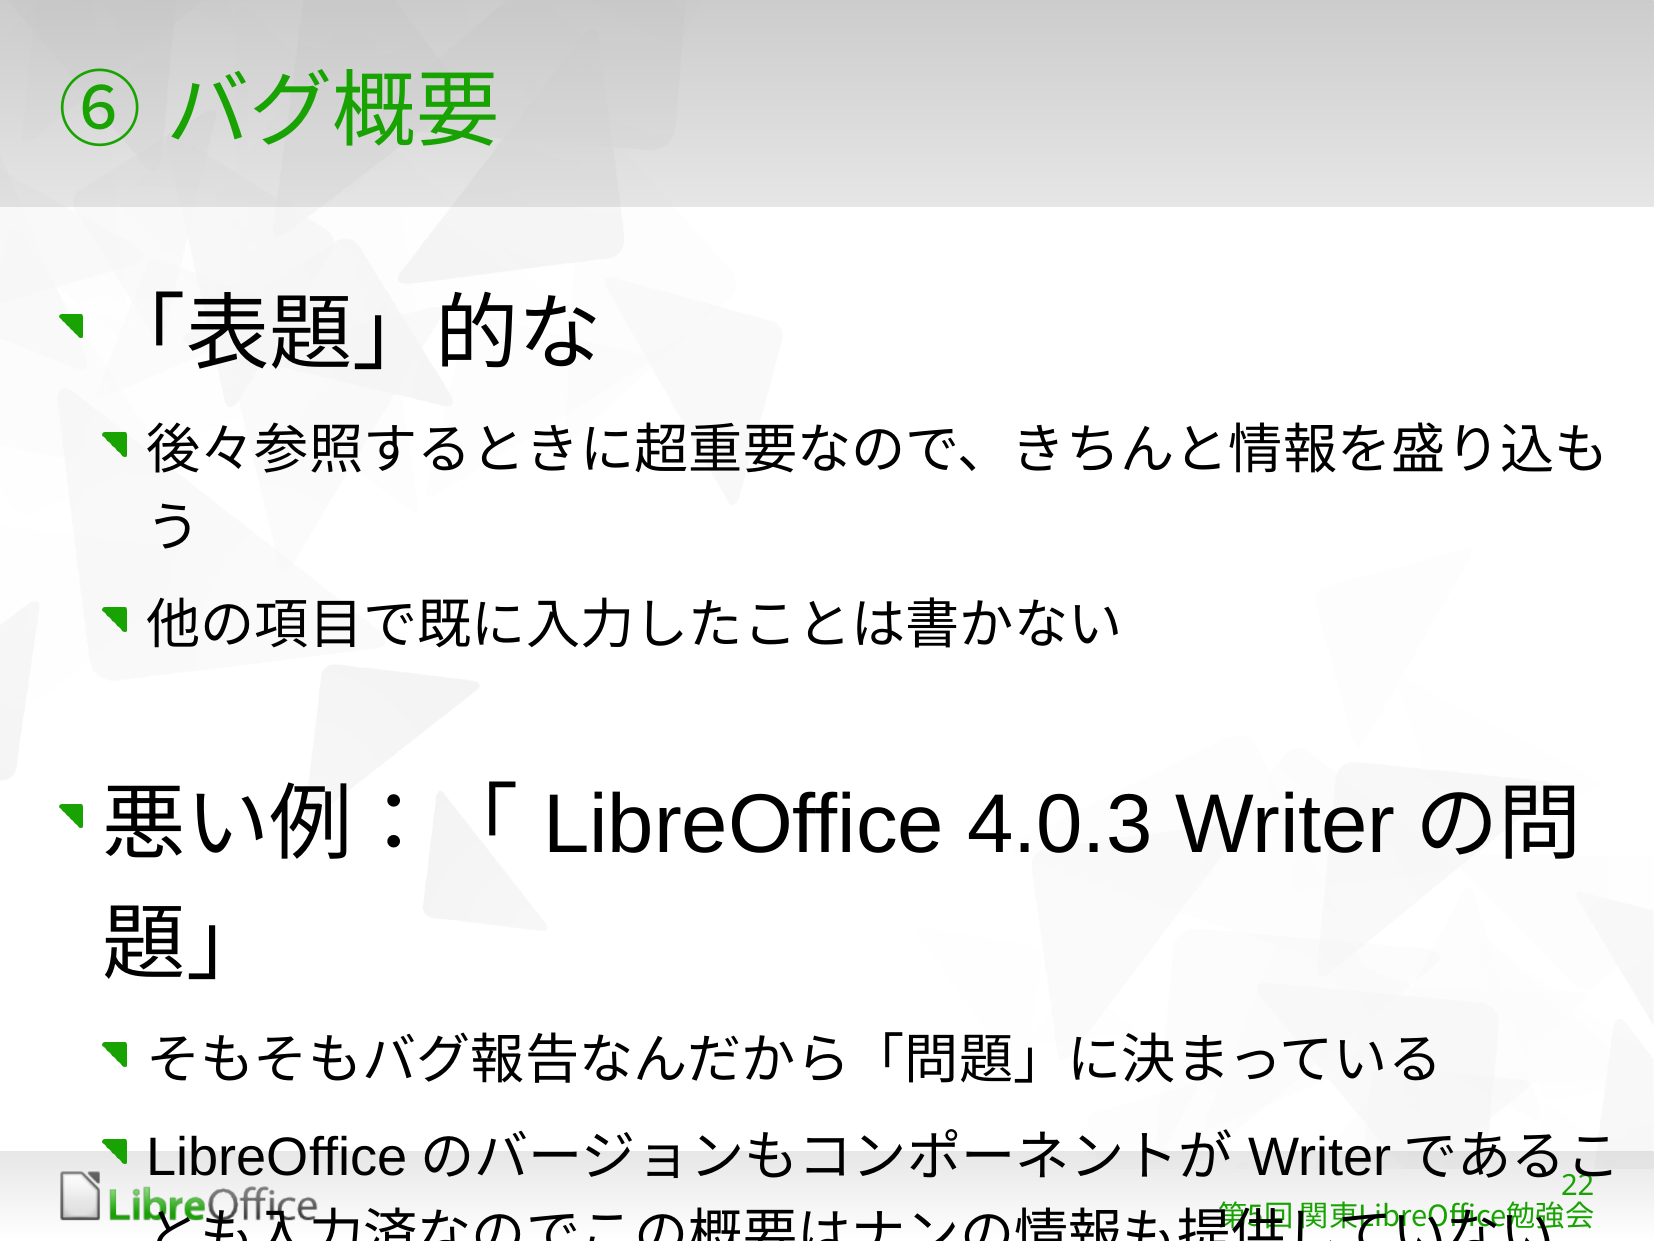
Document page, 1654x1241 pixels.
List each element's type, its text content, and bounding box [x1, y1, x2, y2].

title ⑥バグ概要 [59, 29, 1595, 178]
list 「表題」的な 後々参照するときに超重要なので、きちんと情報を盛り込もう 他の項目で既に入力したことは書かない 悪い例：「LibreOffice 4.0.3 Writerの問題」 そもそもバグ報告なんだから「問題」に決まっている LibreOfficeのバージョンもコンポーネントがWriterであることも入力済なのでこの概要はナンの情報も提供していない 良い例：「メニューの ファイル ▸ 別名で保存 が使えない(グレーアウトしている)」 ひと目でどんなバグかわかる [59, 265, 1654, 1172]
picture [0, 0, 783, 931]
picture [276, 1227, 286, 1240]
picture [332, 1223, 337, 1240]
picture [41, 1152, 337, 1240]
